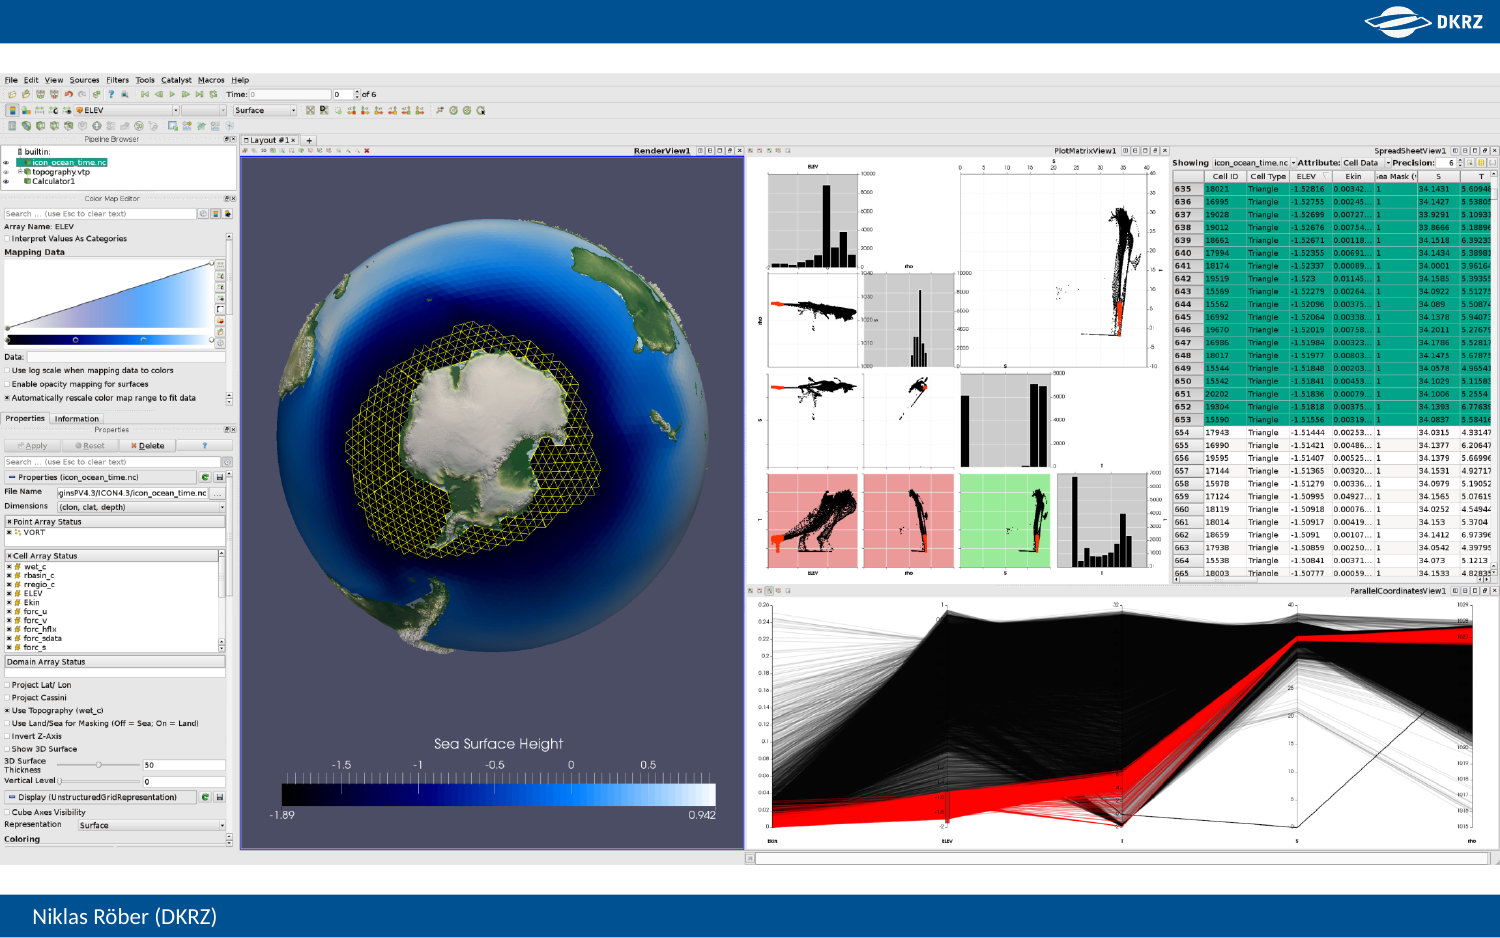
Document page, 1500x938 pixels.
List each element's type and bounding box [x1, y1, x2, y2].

picture [0, 73, 1500, 865]
